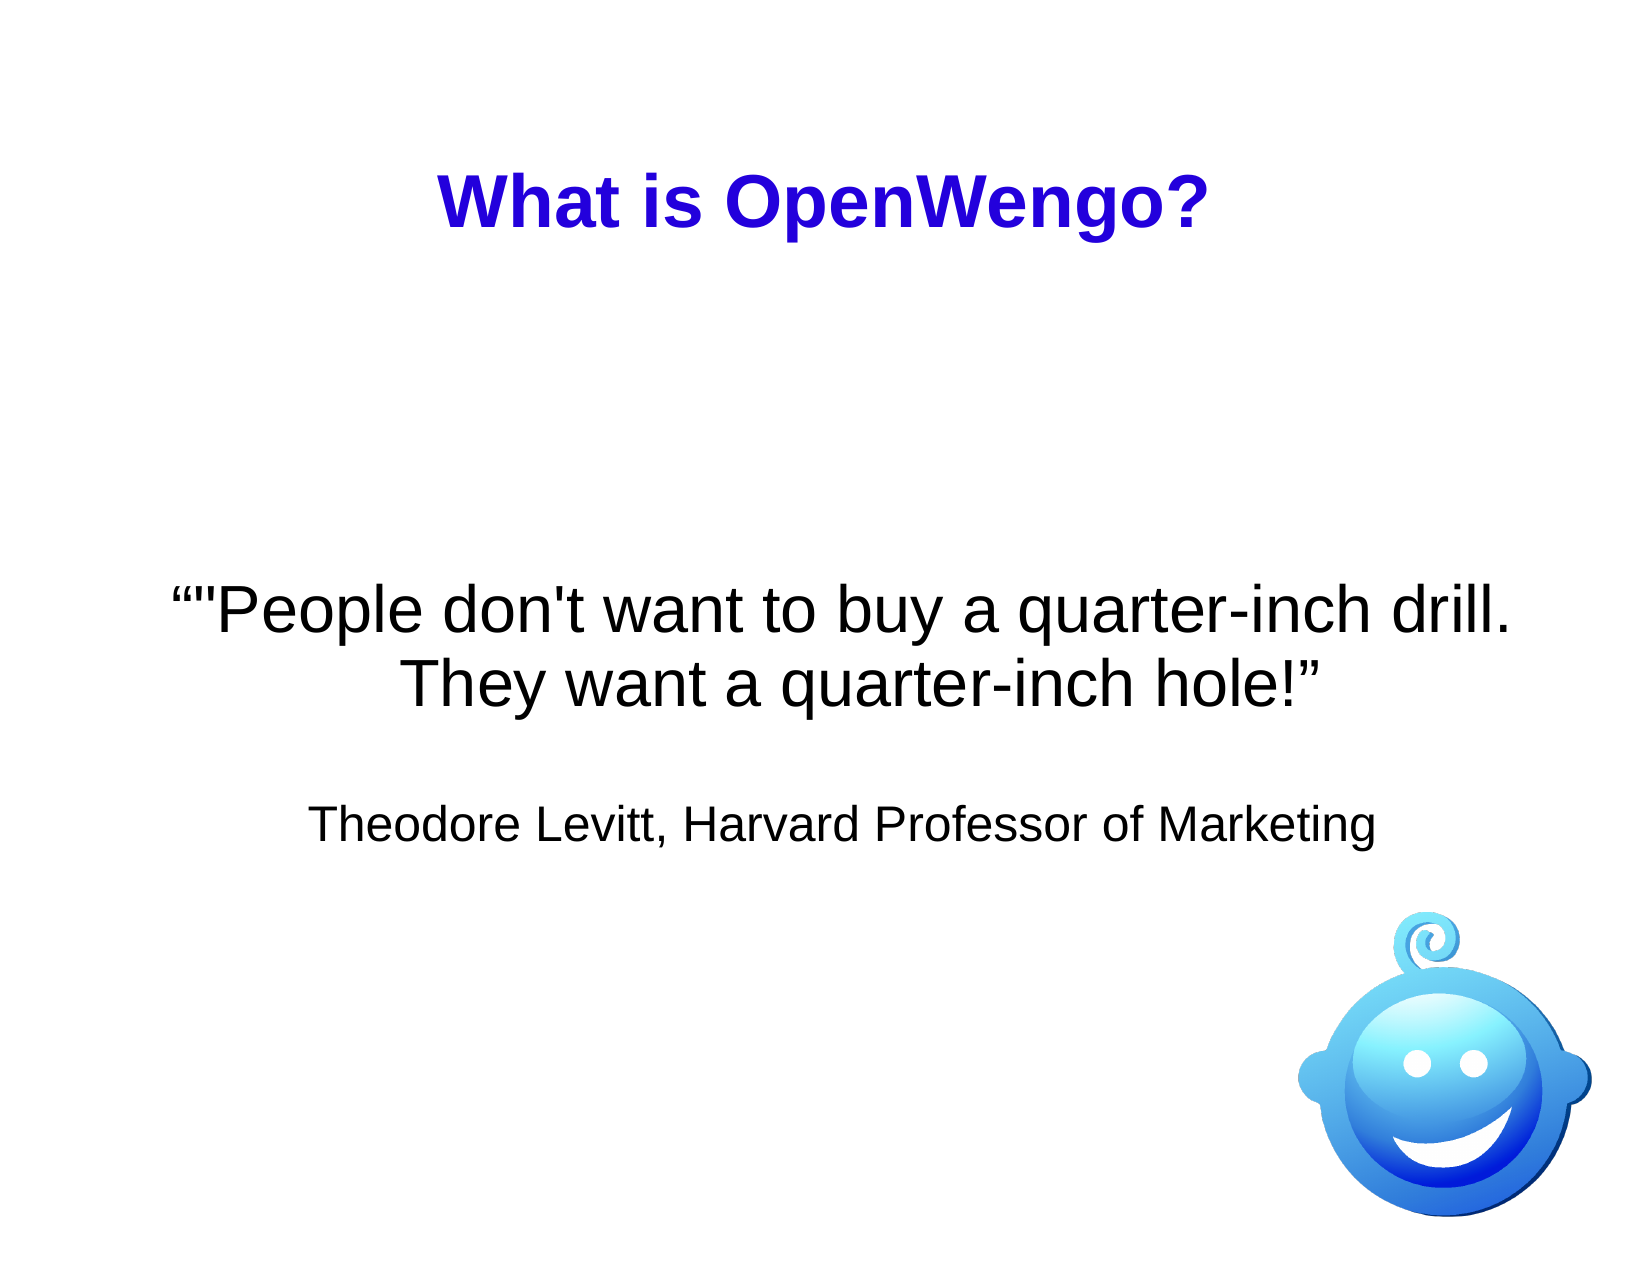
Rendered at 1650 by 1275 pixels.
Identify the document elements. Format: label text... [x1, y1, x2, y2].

subtitle “"People don't want to buy a quarter-inch drill. They want a quarter-inch hole!” Theodore Levitt, Harvard Professor of Marketing [135, 329, 1515, 1094]
picture [1298, 911, 1592, 1217]
title What is OpenWengo? [135, 104, 1515, 299]
